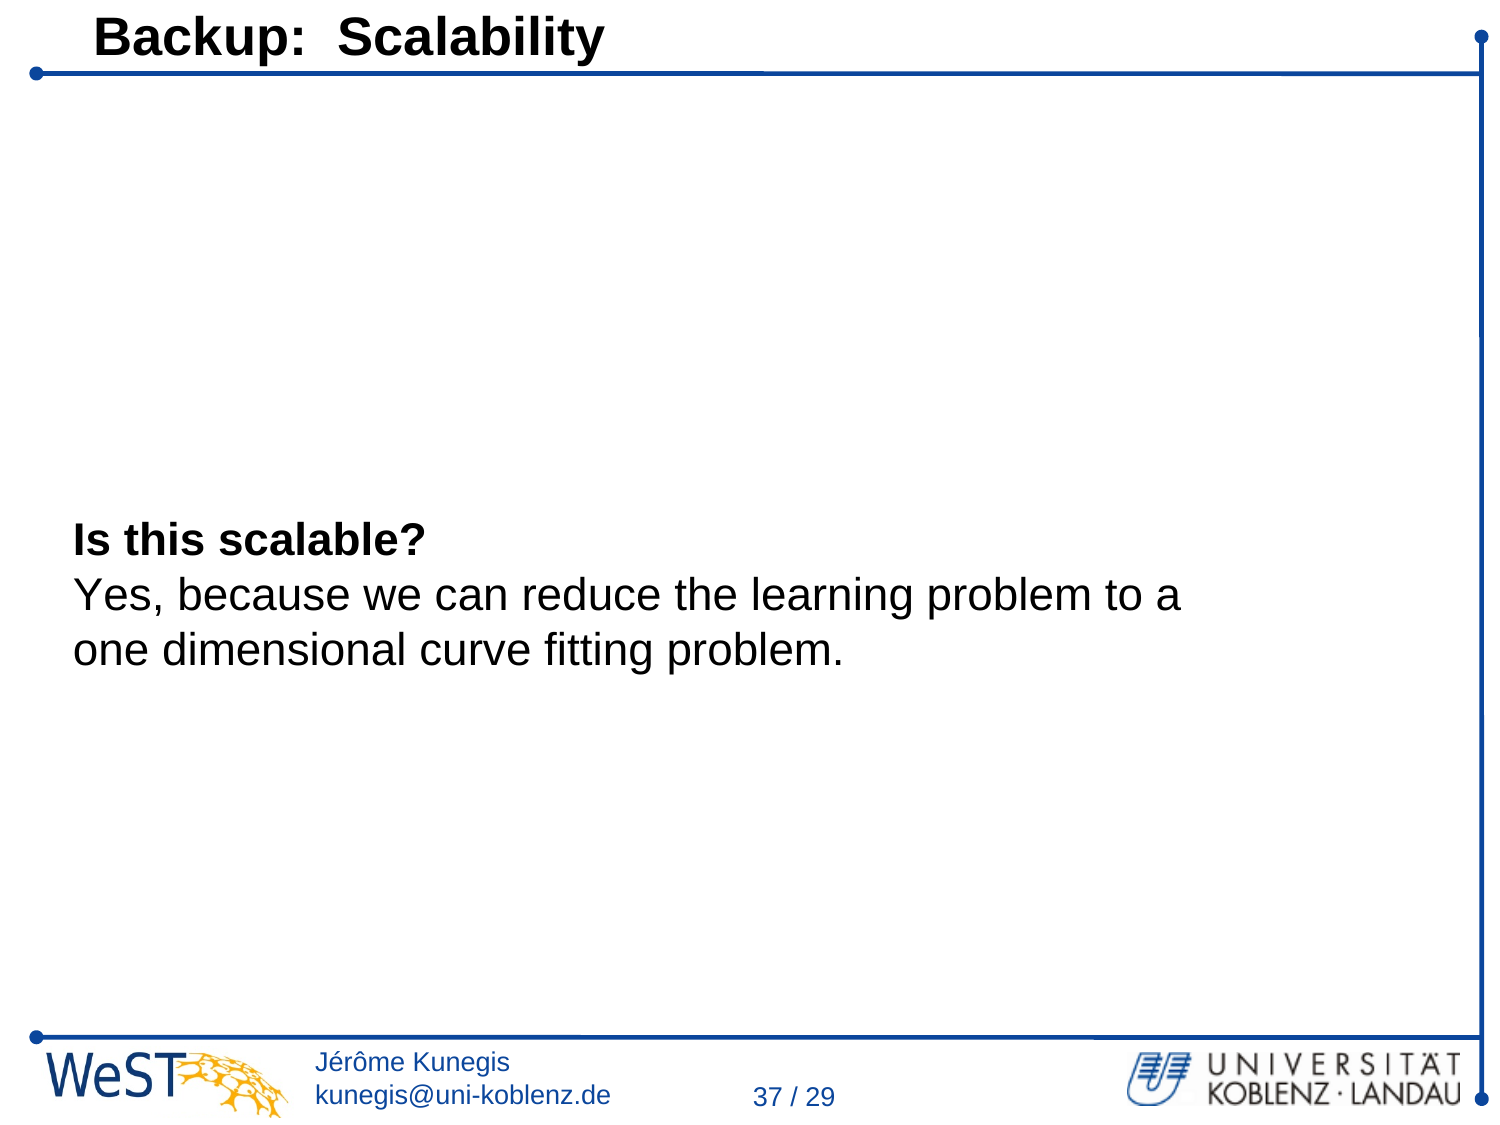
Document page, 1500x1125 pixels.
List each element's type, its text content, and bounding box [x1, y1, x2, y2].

picture [41, 1046, 302, 1118]
text_box Backup: Scalability [78, 0, 1477, 74]
text_box Is this scalable? Yes, because we can reduce the learning problem to a one dimensional curve fitting problem. [58, 447, 1276, 682]
picture [1127, 1052, 1460, 1106]
